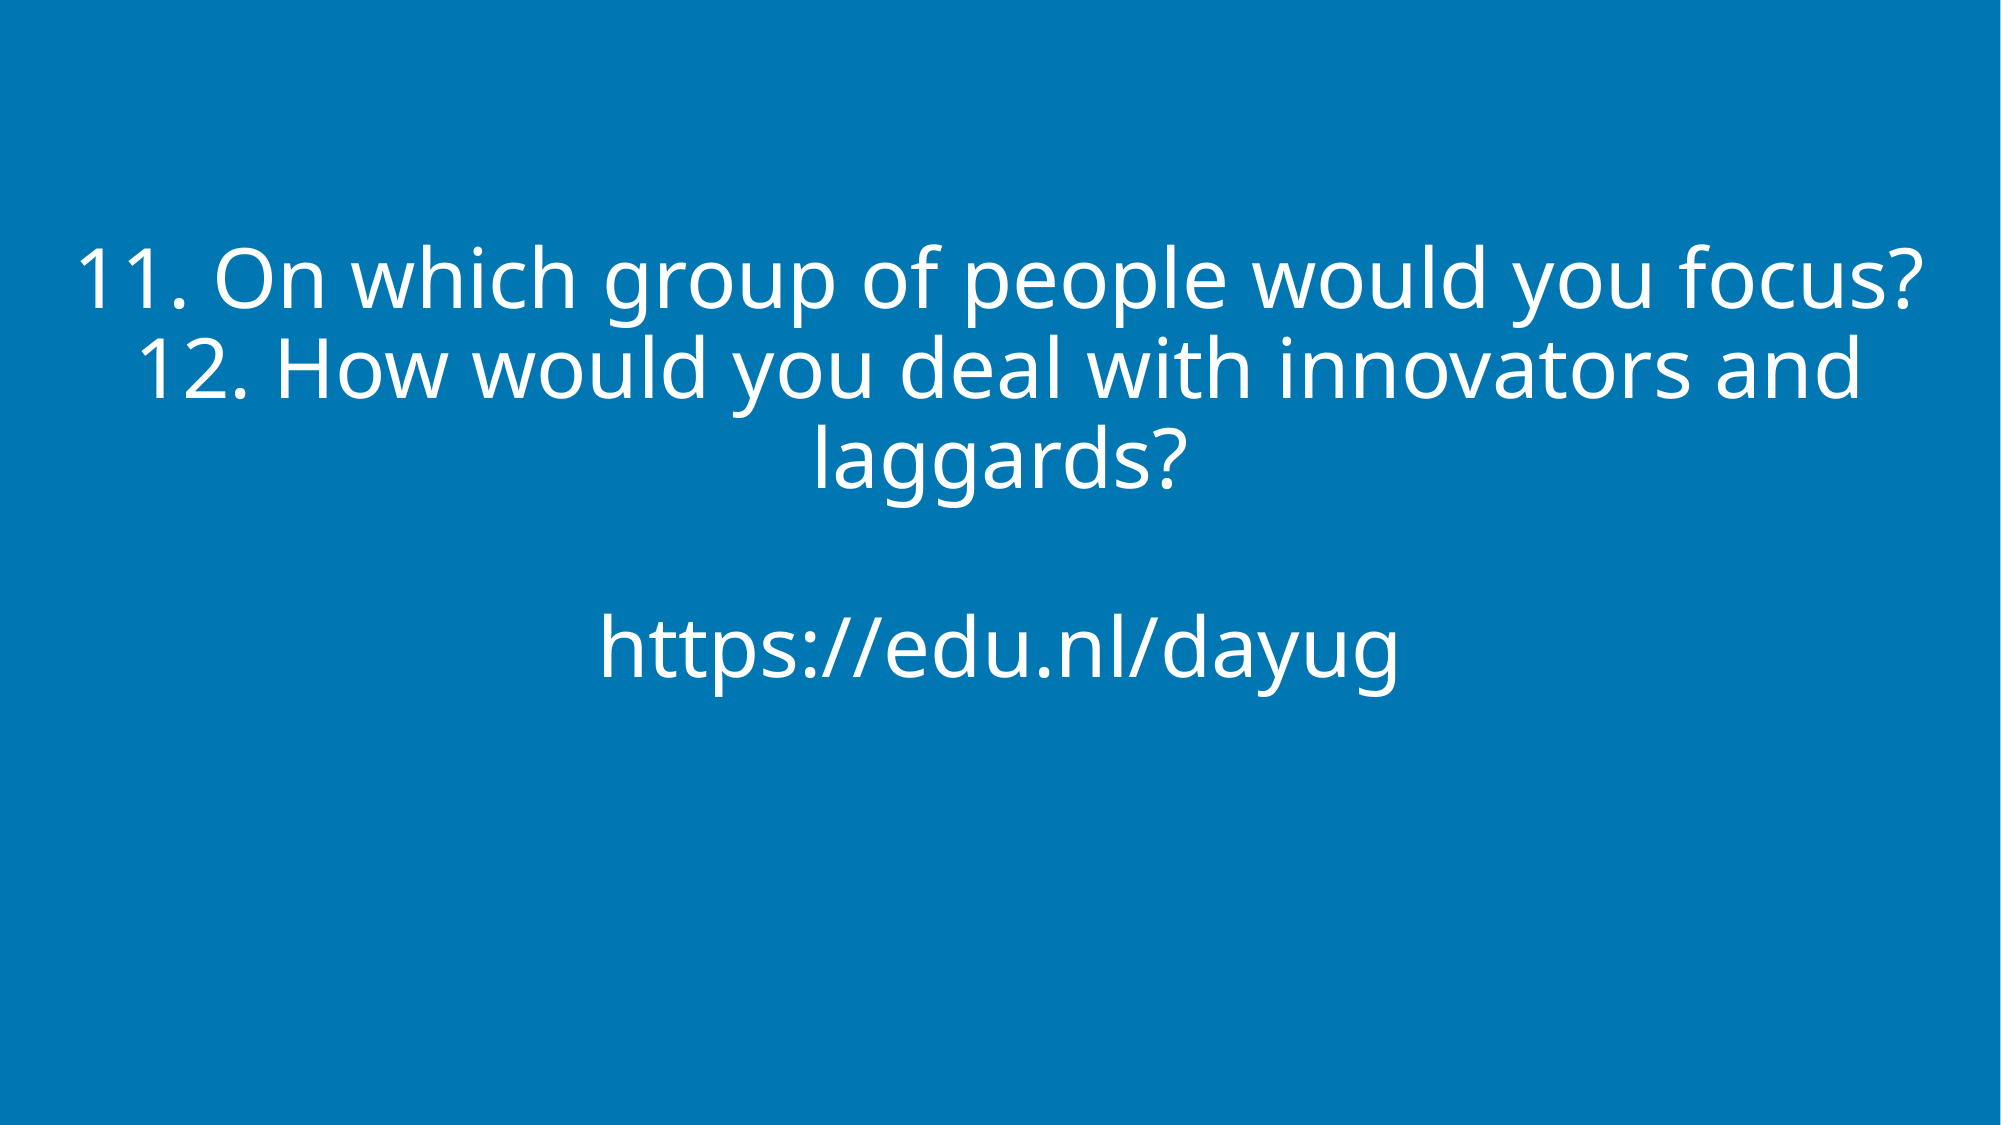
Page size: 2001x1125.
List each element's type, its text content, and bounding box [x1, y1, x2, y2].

list 11. On which group of people would you focus? 12. How would you deal with innovators and laggards? https://edu.nl/dayug [72, 72, 1928, 1053]
